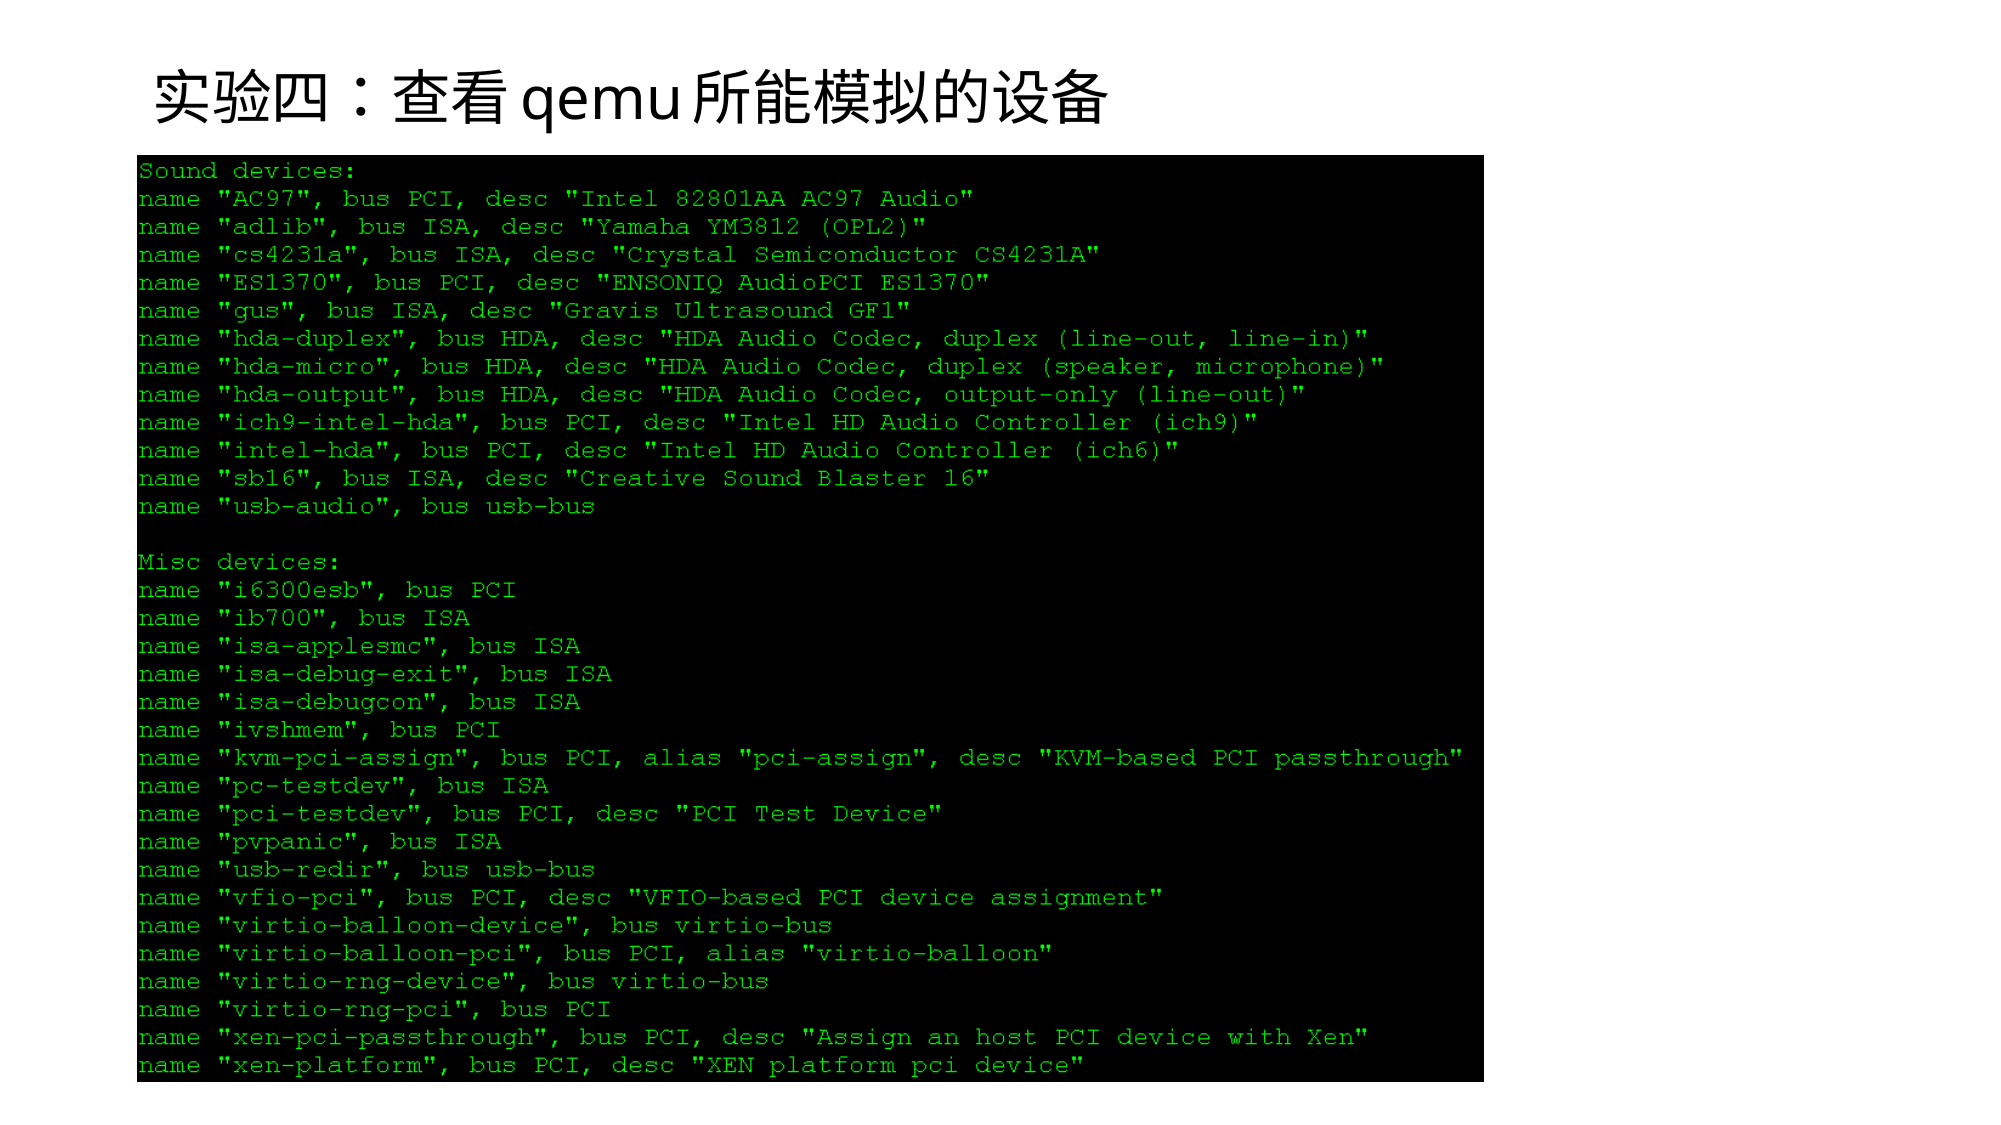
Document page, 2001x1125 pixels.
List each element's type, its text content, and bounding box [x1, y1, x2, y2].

title 实验四：查看qemu所能模拟的设备 [137, 59, 1863, 140]
picture [137, 155, 1484, 1082]
